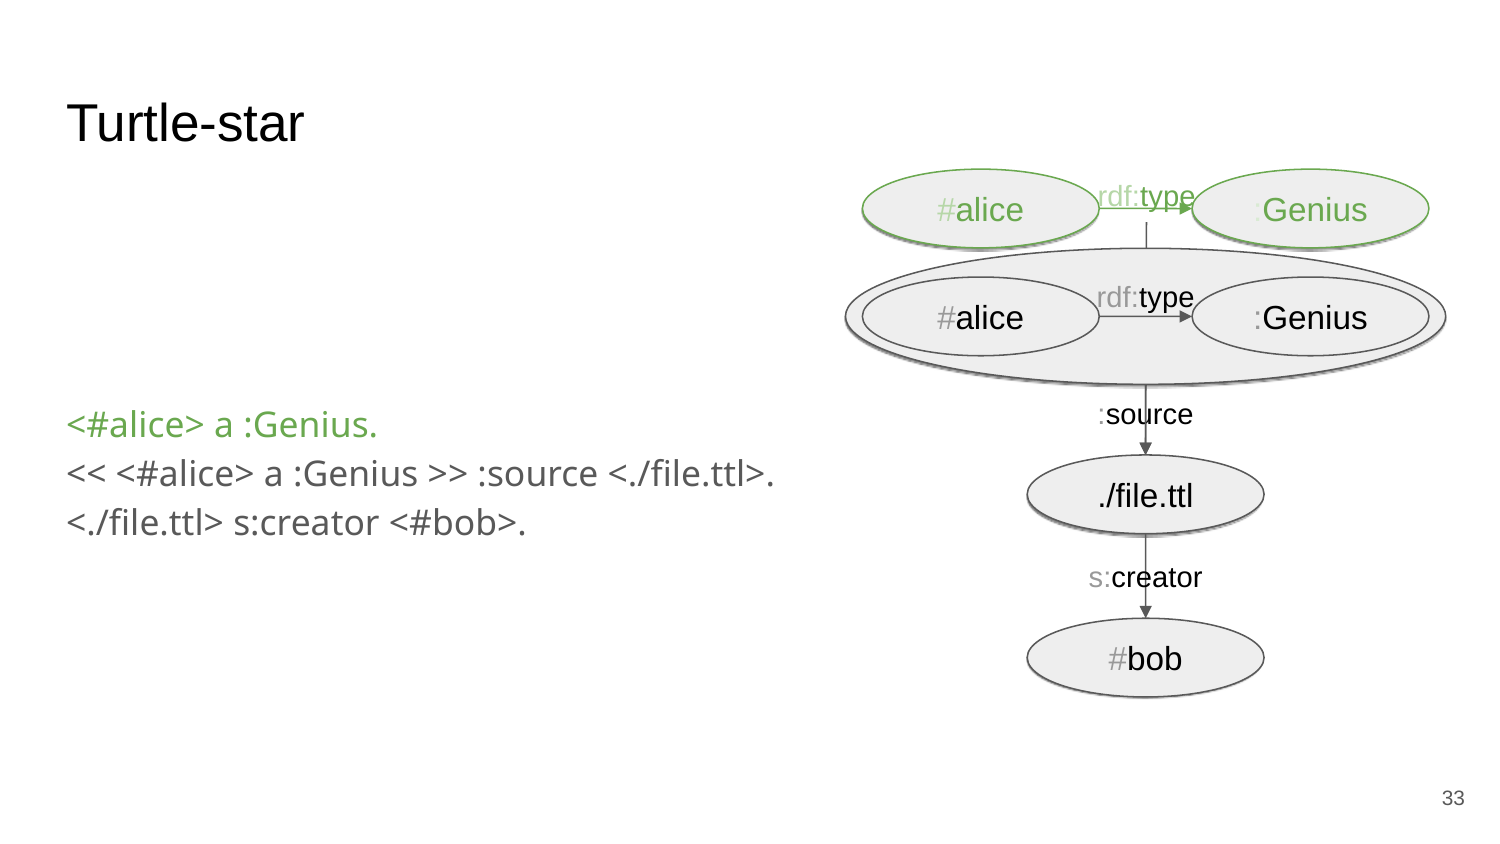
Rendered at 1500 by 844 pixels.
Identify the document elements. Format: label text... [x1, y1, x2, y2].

text_box :Genius [1200, 169, 1429, 248]
text_box ./file.ttl [1027, 454, 1265, 534]
title Turtle-star [51, 72, 1449, 167]
text_box [925, 248, 1446, 384]
text_box :source [1147, 384, 1265, 441]
text_box #alice [877, 169, 1091, 248]
text_box :source [1027, 384, 1144, 441]
text_box rdf:type [1080, 268, 1211, 324]
text_box rdf:type [1077, 167, 1217, 223]
text_box :Genius [1192, 277, 1429, 356]
slide_number <number> [1389, 764, 1480, 830]
list <#alice> a :Genius. << <#alice> a :Genius >> :source <./file.ttl>. <./file.ttl> s:creator <#bob>. [51, 189, 925, 750]
text_box #bob [1027, 618, 1265, 697]
text_box s:creator [1027, 548, 1265, 604]
text_box #alice [925, 277, 1097, 356]
